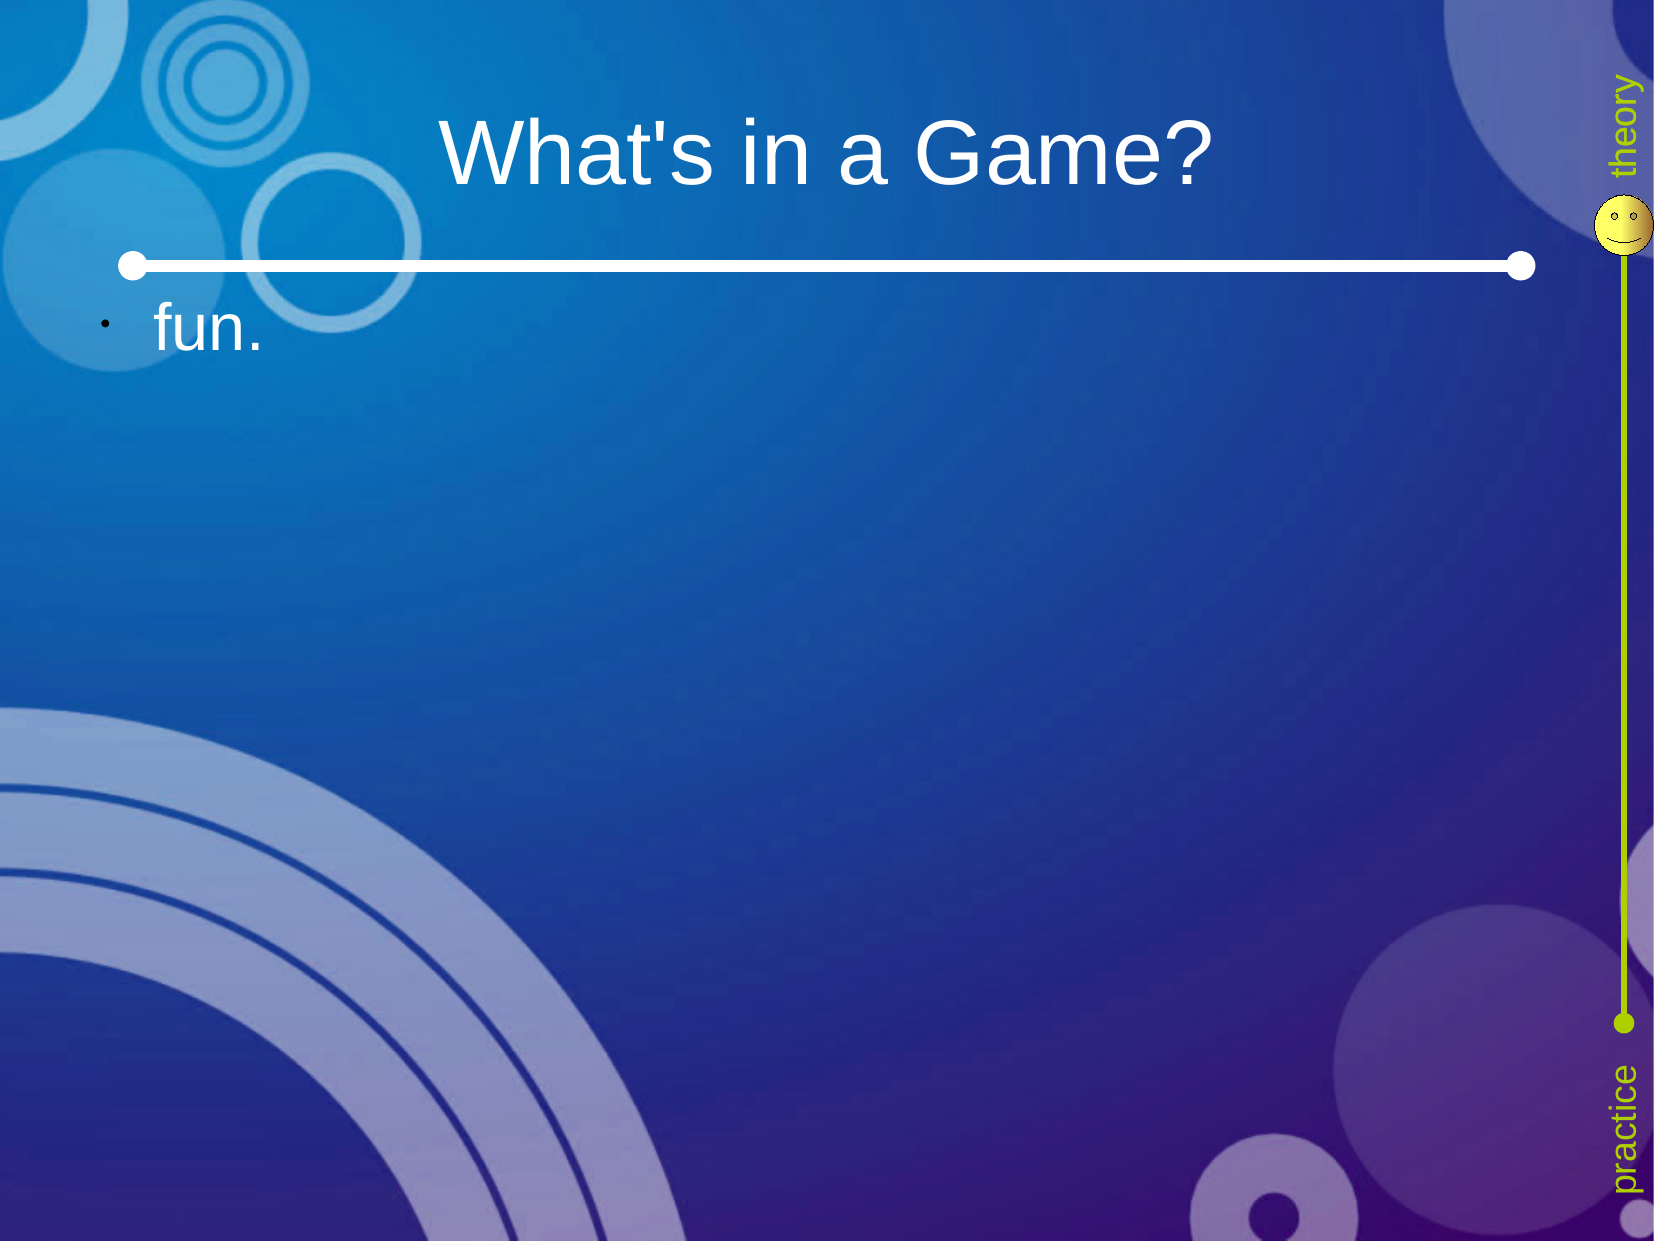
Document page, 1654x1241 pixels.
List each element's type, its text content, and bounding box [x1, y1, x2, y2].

list fun. [82, 290, 1571, 1109]
picture [0, 0, 1654, 1241]
title What's in a Game? [82, 49, 1571, 257]
text_box [1594, 194, 1654, 256]
